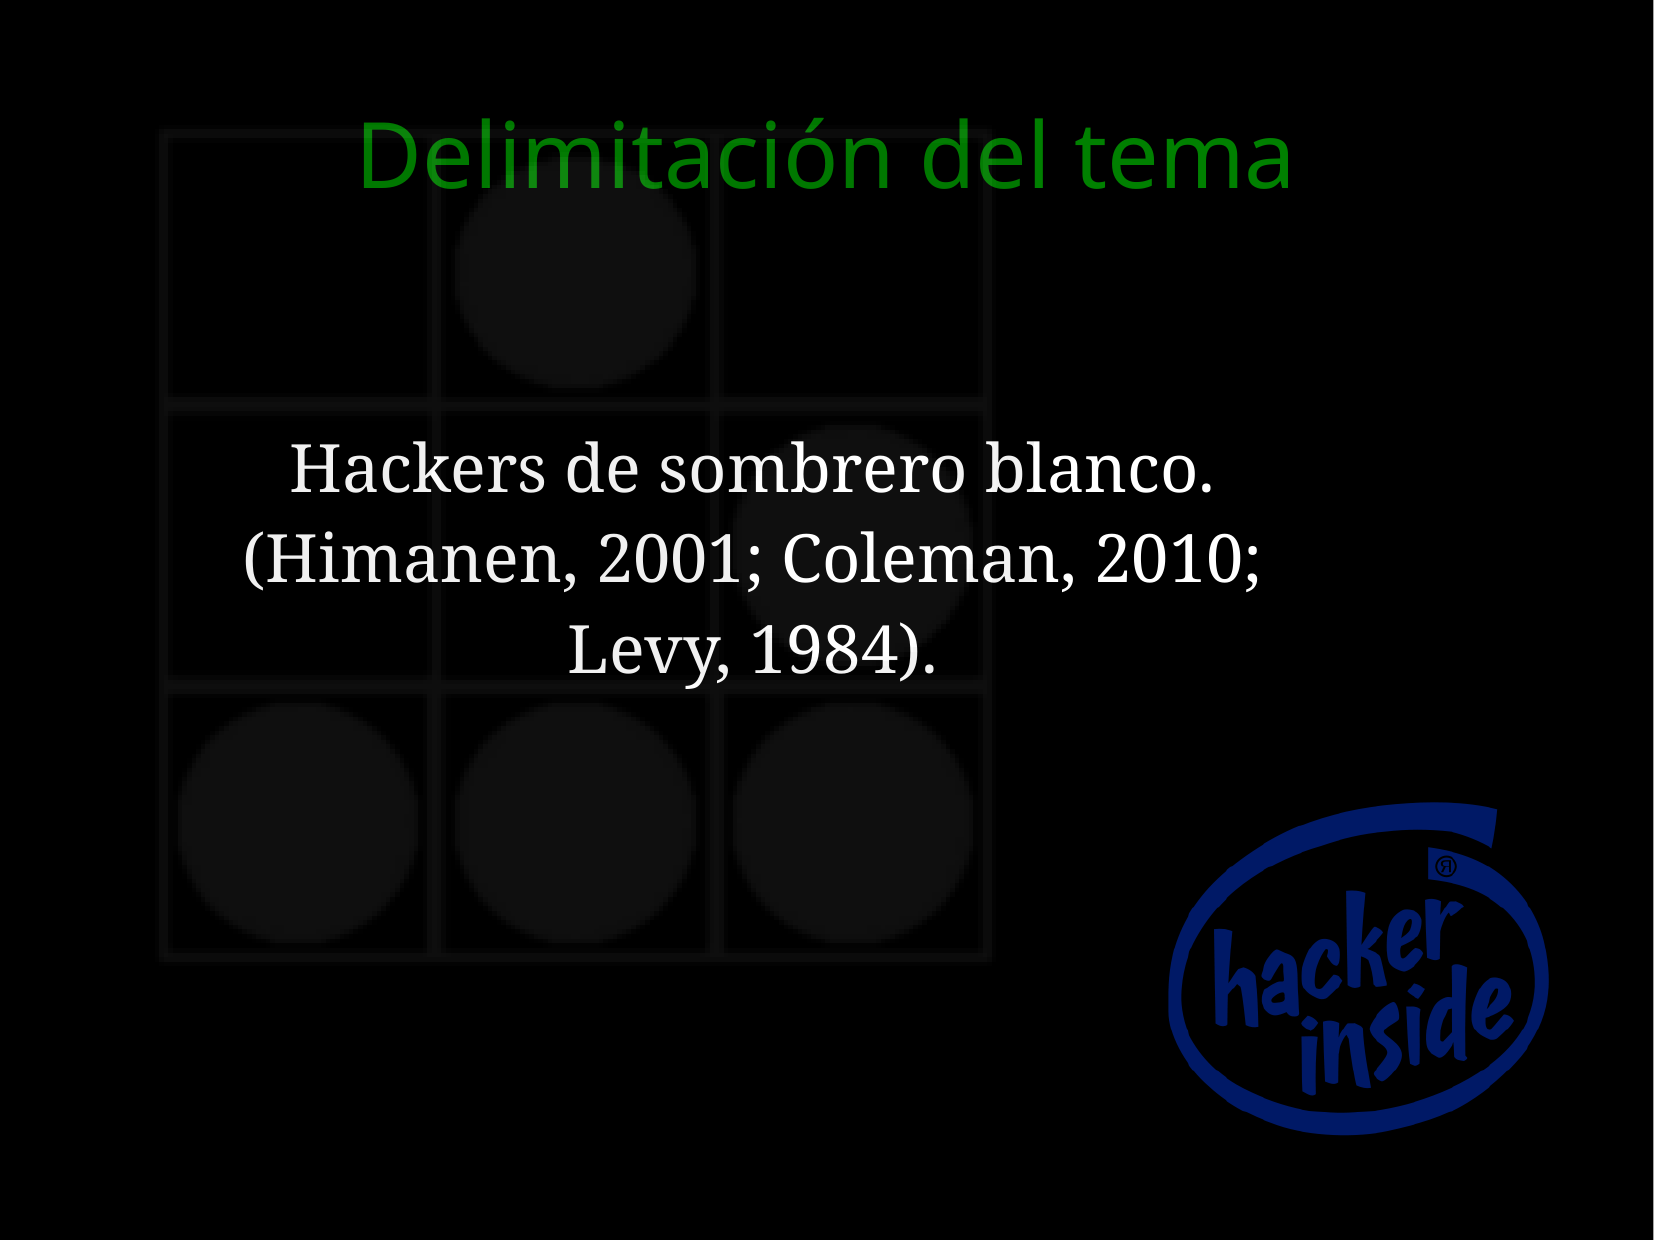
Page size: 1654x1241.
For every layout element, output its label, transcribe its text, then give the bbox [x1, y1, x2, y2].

title Delimitación del tema [82, 49, 1571, 257]
picture [118, 88, 1034, 1004]
picture [1151, 785, 1565, 1152]
subtitle Hackers de sombrero blanco. (Himanen, 2001; Coleman, 2010; Levy, 1984). [1034, 324, 1300, 789]
